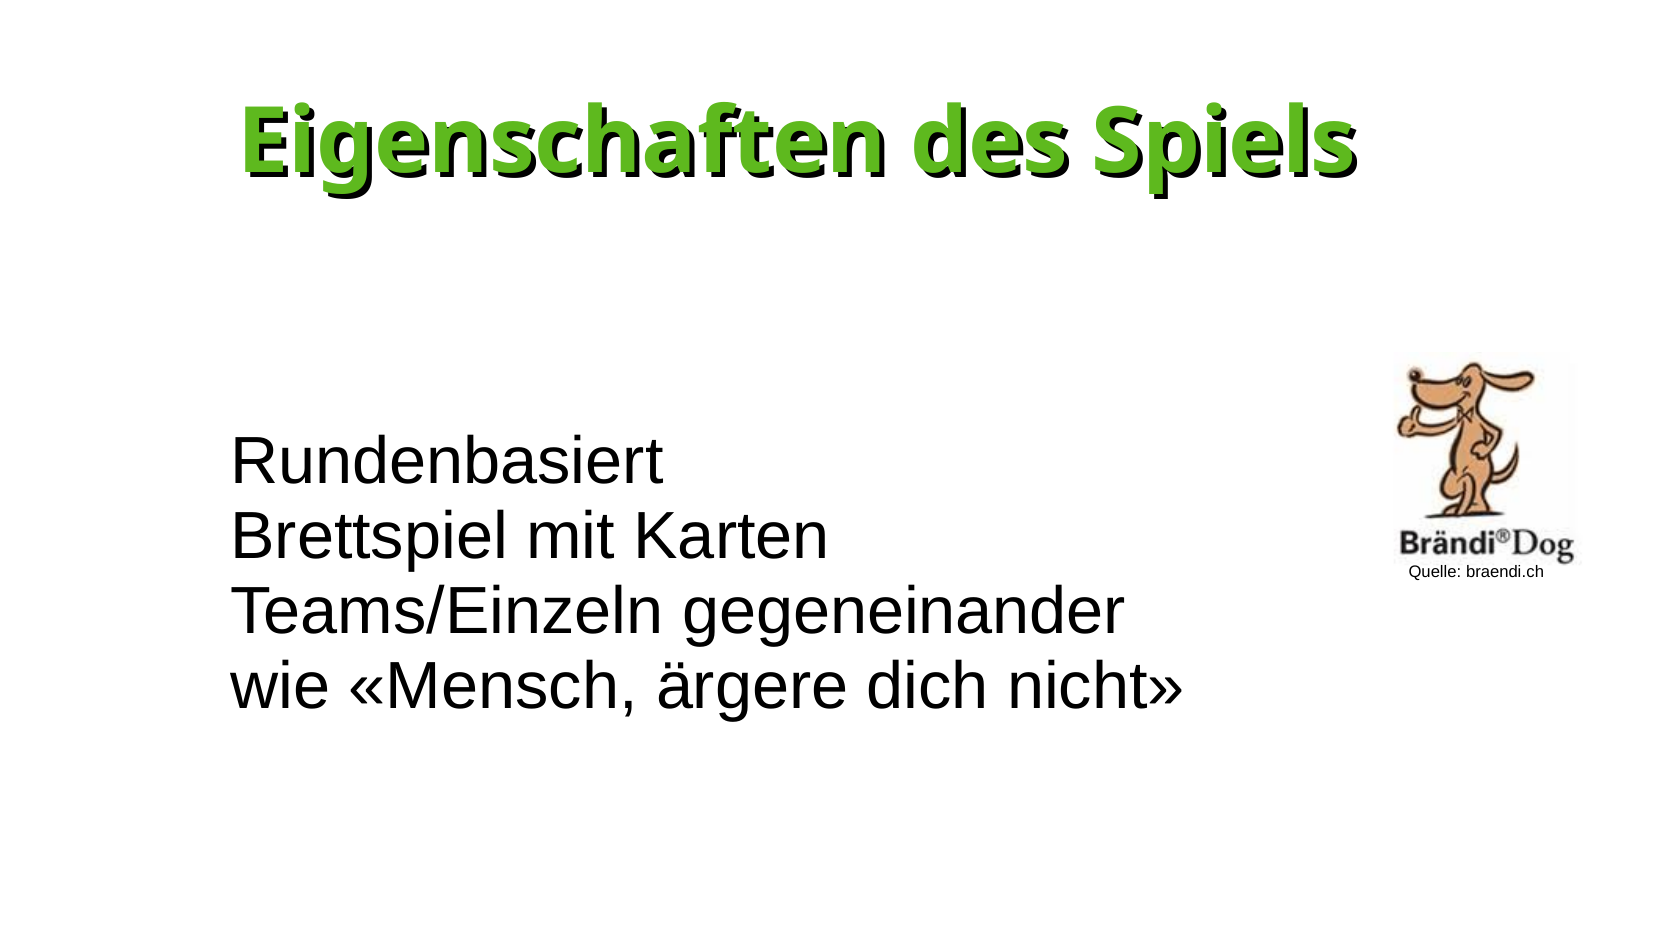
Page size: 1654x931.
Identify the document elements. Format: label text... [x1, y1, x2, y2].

subtitle Rundenbasiert Brettspiel mit Karten Teams/Einzeln gegeneinander wie «Mensch, ärgere dich nicht» [82, 342, 1288, 804]
title Eigenschaften des Spiels [47, 59, 1548, 215]
text_box Quelle: braendi.ch [1393, 555, 1607, 589]
picture [1294, 352, 1654, 578]
